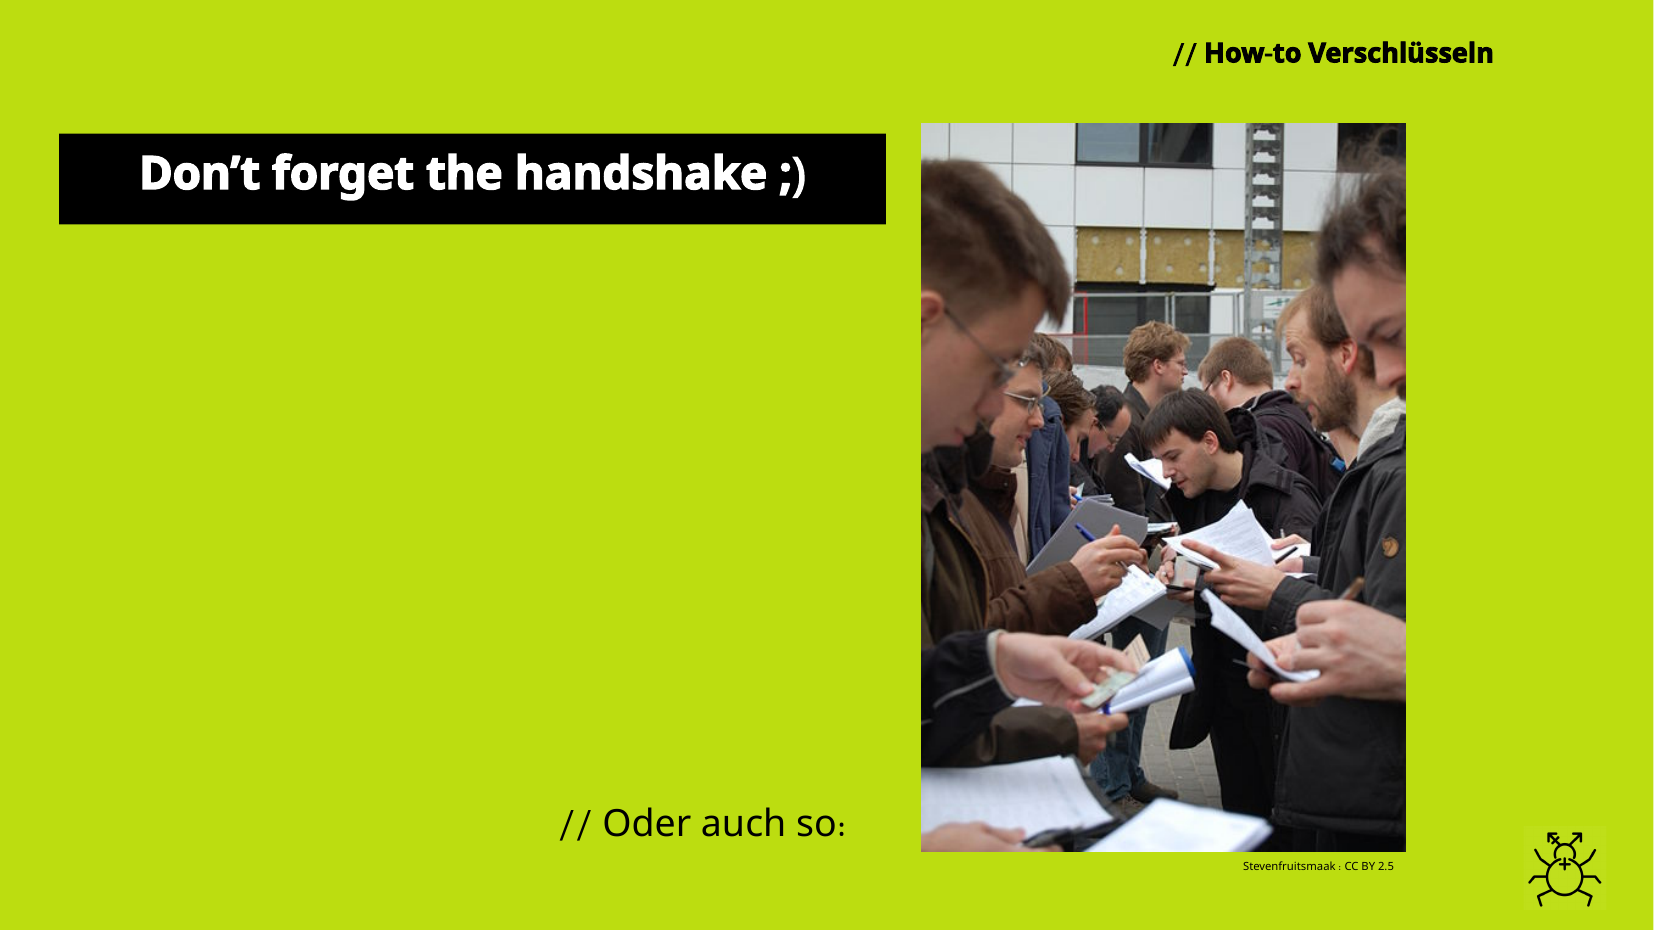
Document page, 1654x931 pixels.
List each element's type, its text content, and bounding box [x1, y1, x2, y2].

text_box // Oder auch so: [543, 786, 964, 863]
title Don’t forget the handshake ;) [59, 133, 886, 225]
picture [1523, 826, 1607, 910]
text_box // How-to Verschlüsseln [1157, 24, 1630, 83]
text_box Stevenfruitsmaak : CC BY 2.5 [1228, 850, 1476, 884]
picture [921, 123, 1406, 852]
